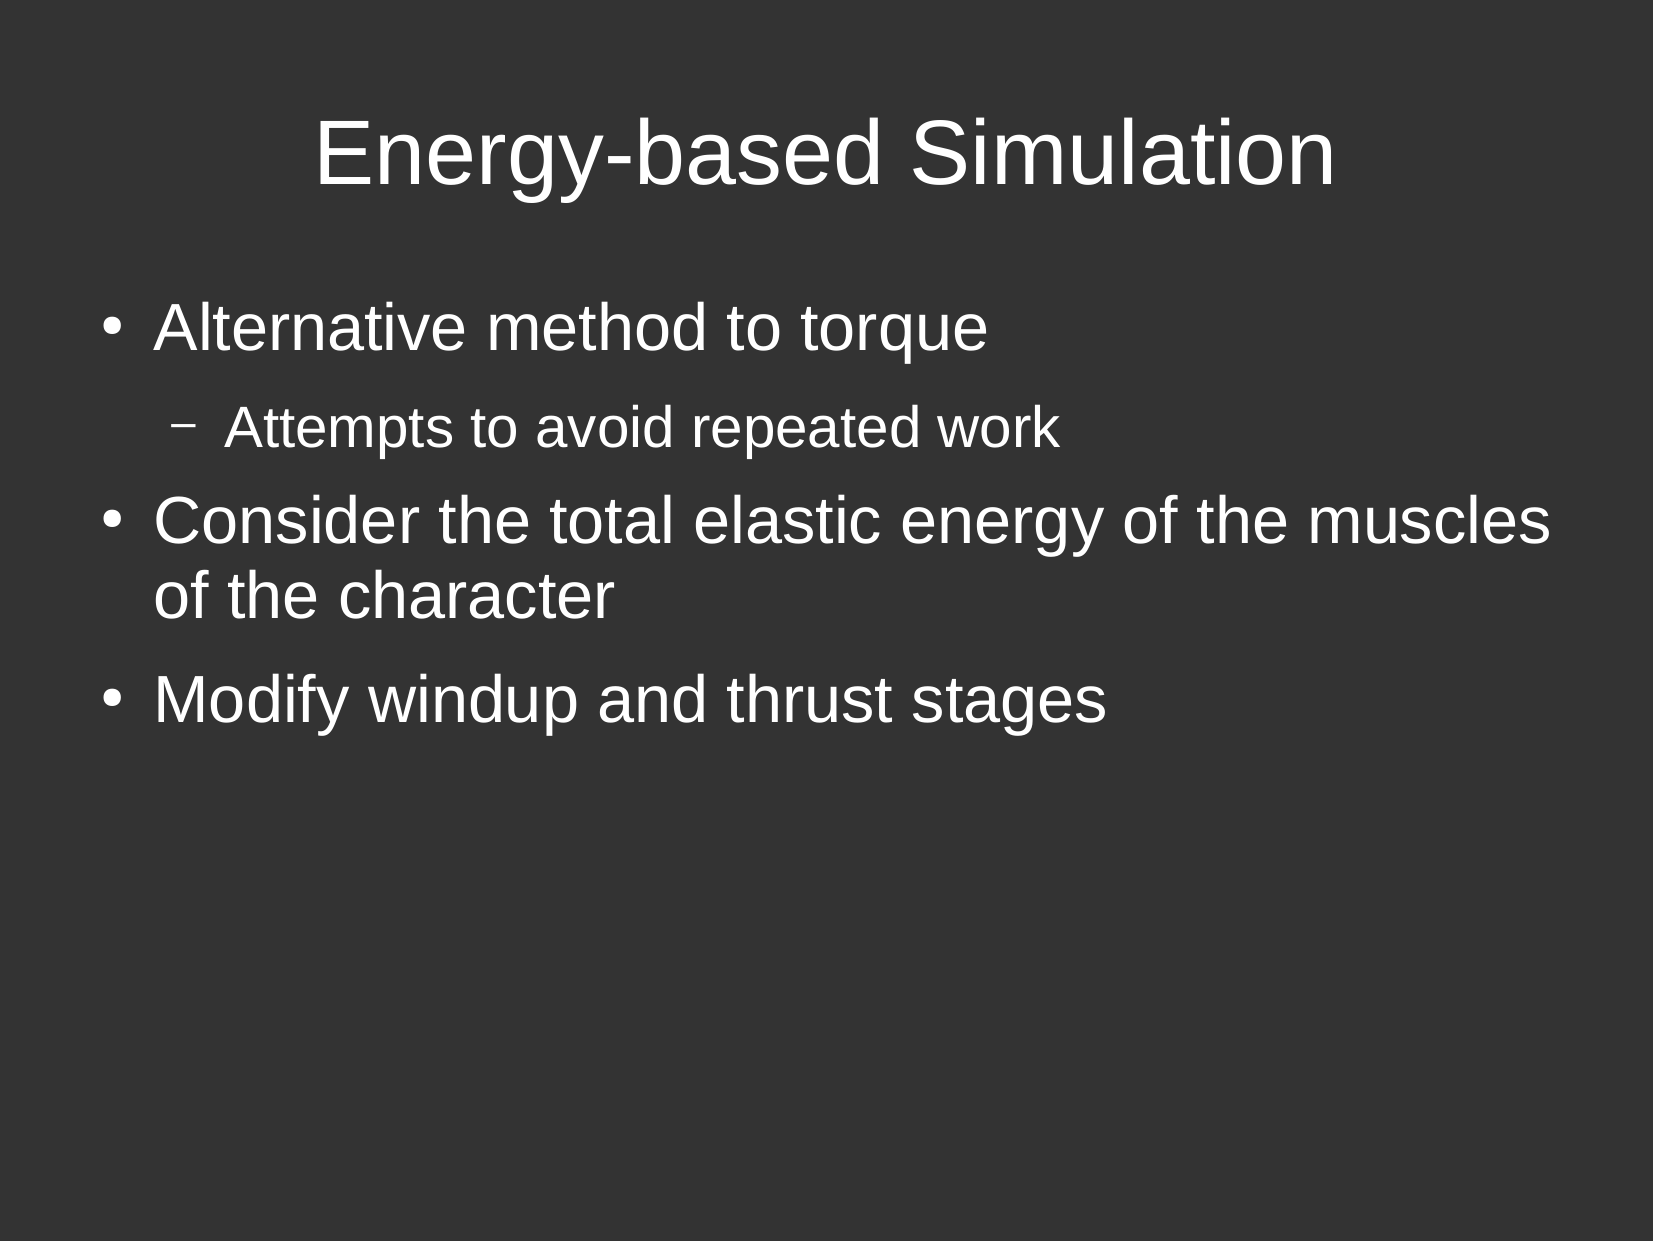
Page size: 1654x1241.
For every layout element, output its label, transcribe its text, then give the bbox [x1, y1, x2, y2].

list Alternative method to torque Attempts to avoid repeated work Consider the total elastic energy of the muscles of the character Modify windup and thrust stages [82, 290, 1571, 1109]
title Energy-based Simulation [82, 49, 1571, 257]
